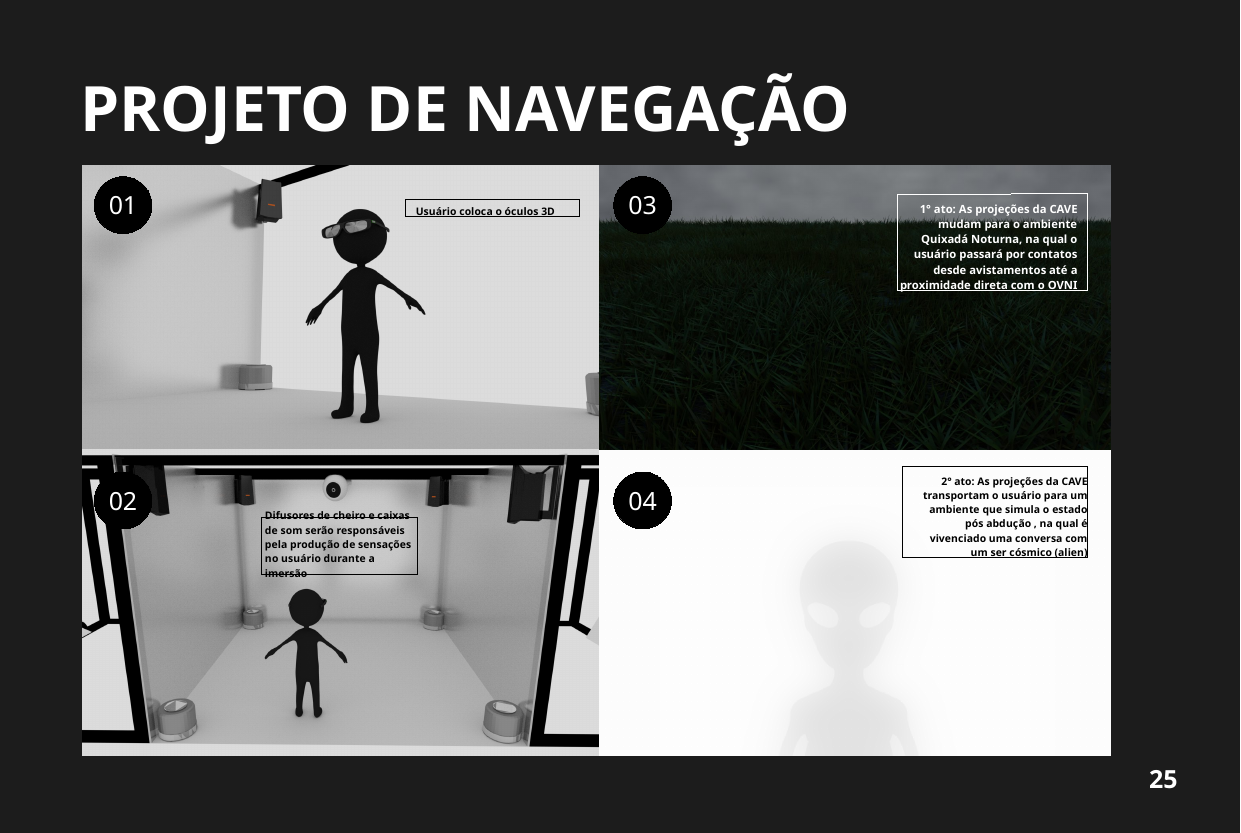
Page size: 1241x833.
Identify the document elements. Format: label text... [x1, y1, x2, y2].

text_box 03 [613, 188, 672, 234]
text_box 2° ato: As projeções da CAVE transportam o usuário para um ambiente que simula o estado pós abdução , na qual é vivenciado uma conversa com um ser cósmico (alien) [908, 467, 1087, 557]
text_box 04 [613, 472, 672, 529]
text_box 2° ato: As projeções da CAVE transportam o usuário para um ambiente que simula o estado pós abdução , na qual é vivenciado uma conversa com um ser cósmico (alien) [908, 466, 1105, 578]
text_box 01 [94, 188, 152, 234]
title 25 [1133, 756, 1193, 802]
text_box 02 [94, 472, 152, 529]
text_box Usuário coloca o óculos 3D [401, 196, 585, 223]
title PROJETO DE NAVEGAÇÃO [80, 26, 1156, 188]
text_box 1° ato: As projeções da CAVE mudam para o ambiente Quixadá Noturna, na qual o usuário passará por contatos desde avistamentos até a proximidade direta com o OVNI [885, 193, 1093, 317]
text_box Difusores de cheiro e caixas de som serão responsáveis pela produção de sensações no usuário durante a imersão [250, 495, 430, 594]
picture [82, 188, 1111, 757]
